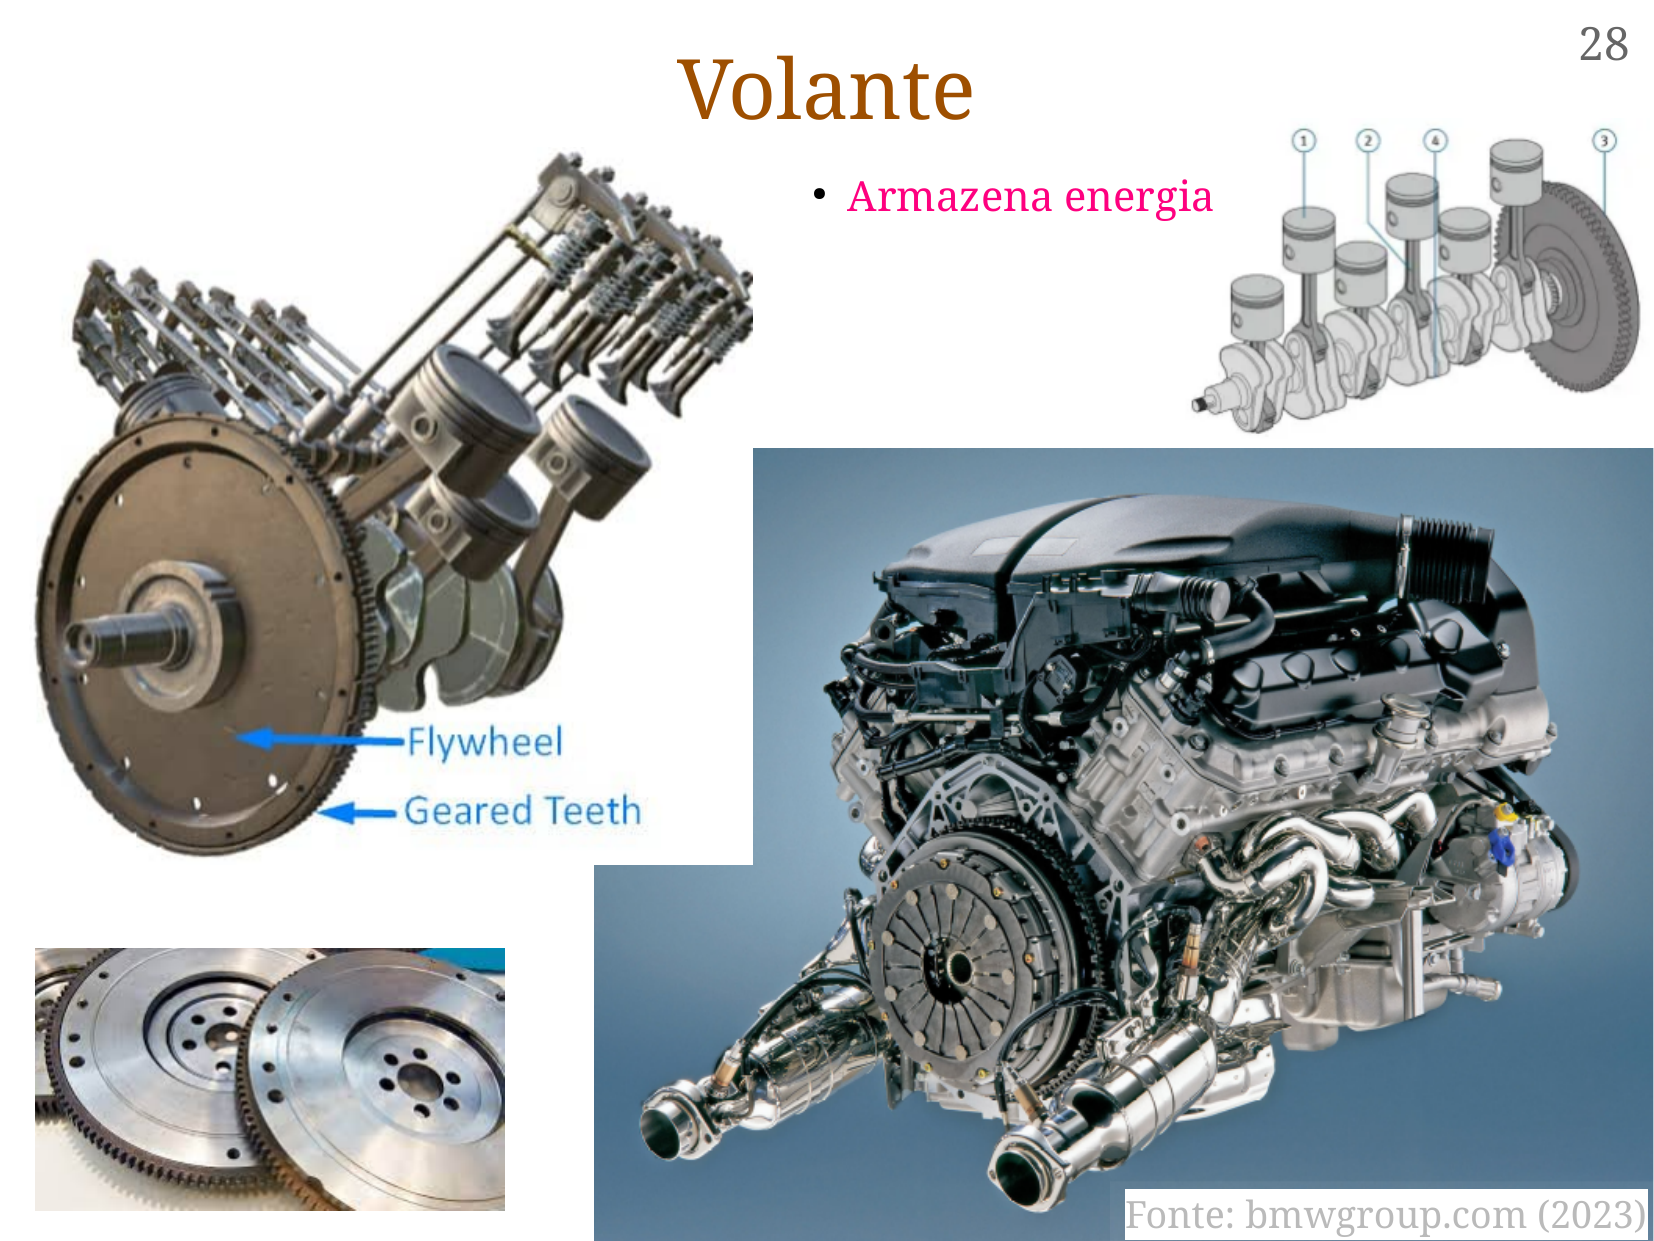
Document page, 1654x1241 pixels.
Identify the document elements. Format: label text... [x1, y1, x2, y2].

text_box Armazena energia [797, 159, 1258, 237]
picture [29, 147, 1654, 1241]
title Volante [59, 29, 1595, 148]
picture [1181, 118, 1650, 445]
picture [35, 948, 505, 1211]
text_box Fonte: bmwgroup.com (2023) [1110, 1181, 1654, 1241]
